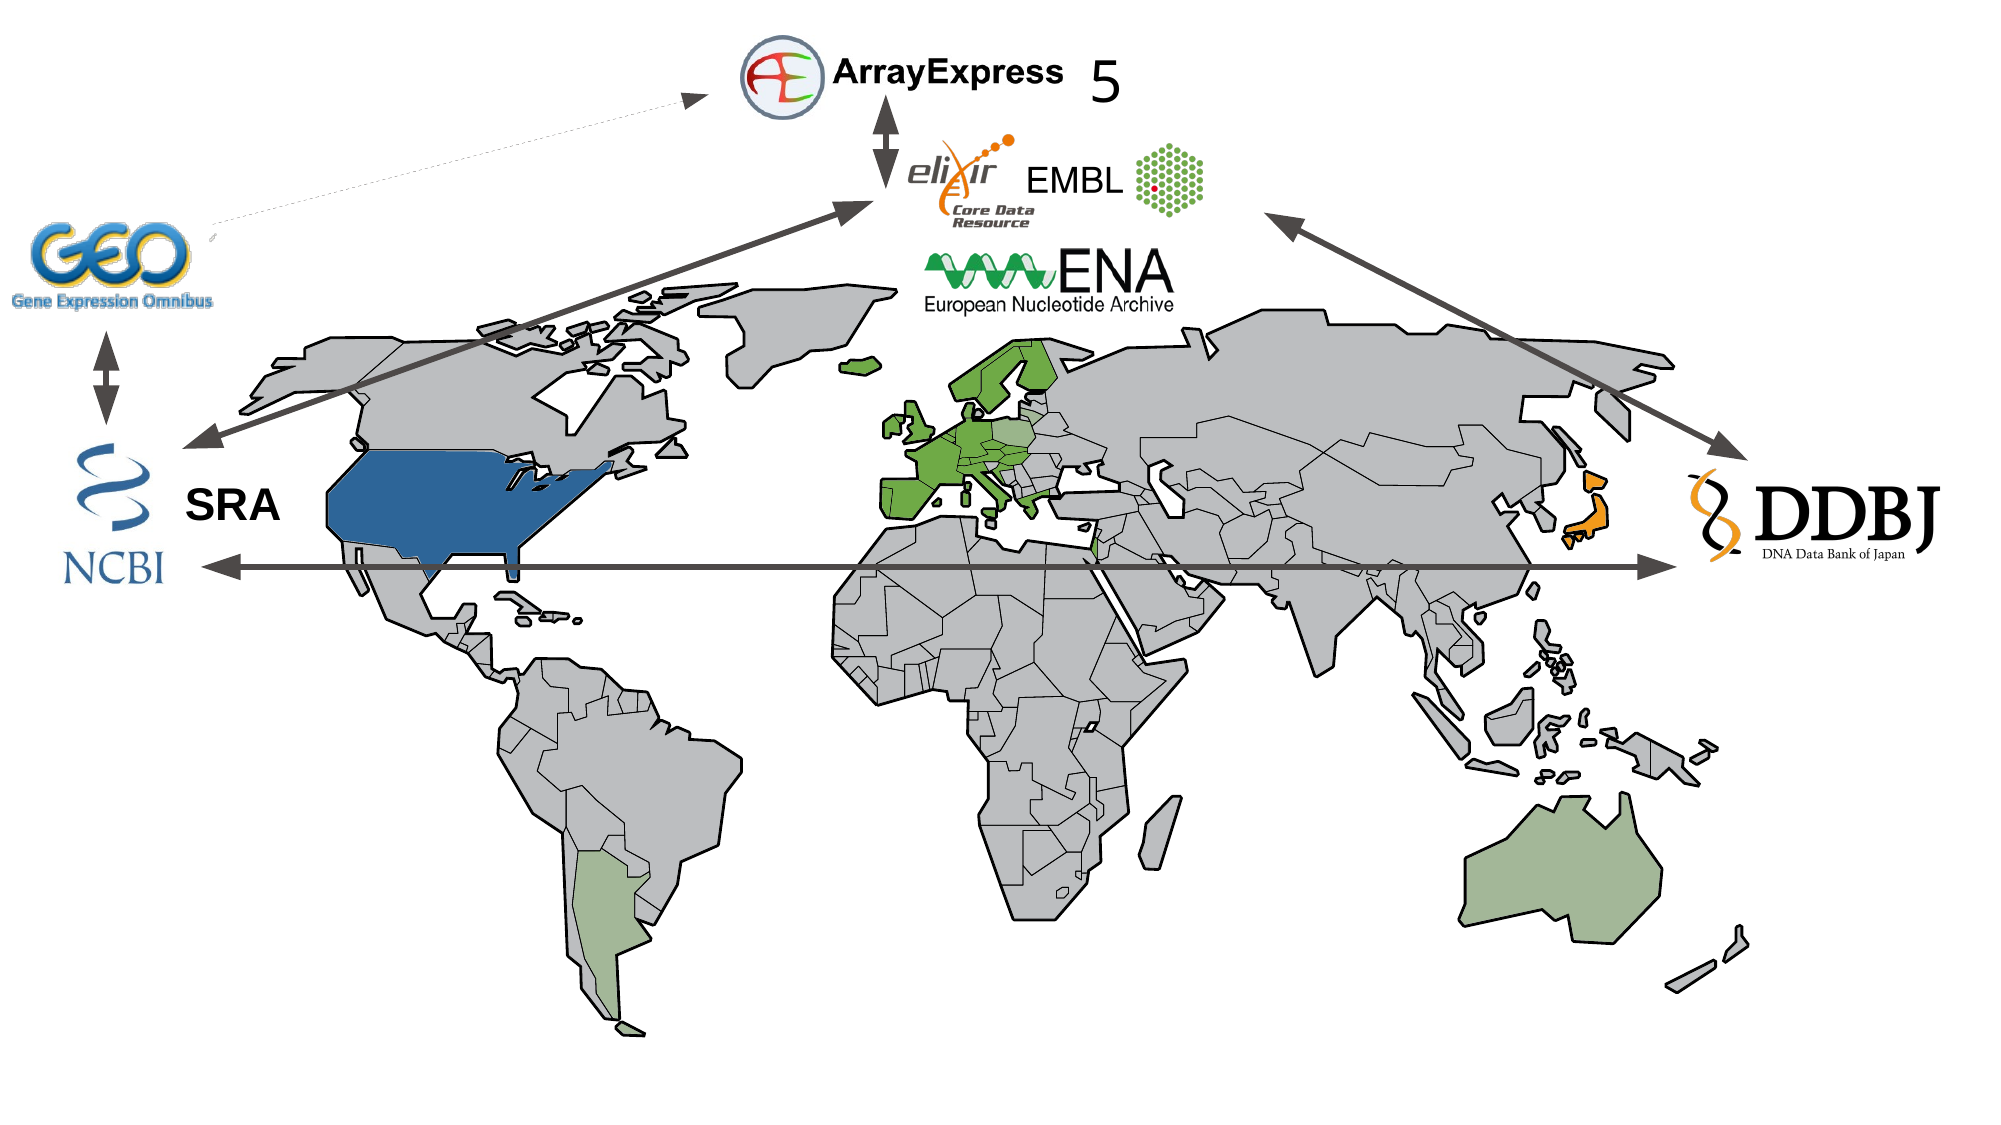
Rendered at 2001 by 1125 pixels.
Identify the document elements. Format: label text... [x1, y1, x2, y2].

picture [182, 243, 1950, 1100]
text_box 5 [1074, 32, 1163, 107]
picture [0, 212, 741, 448]
picture [902, 129, 1205, 231]
text_box SRA [170, 471, 297, 538]
picture [47, 436, 179, 589]
picture [740, 35, 1063, 121]
